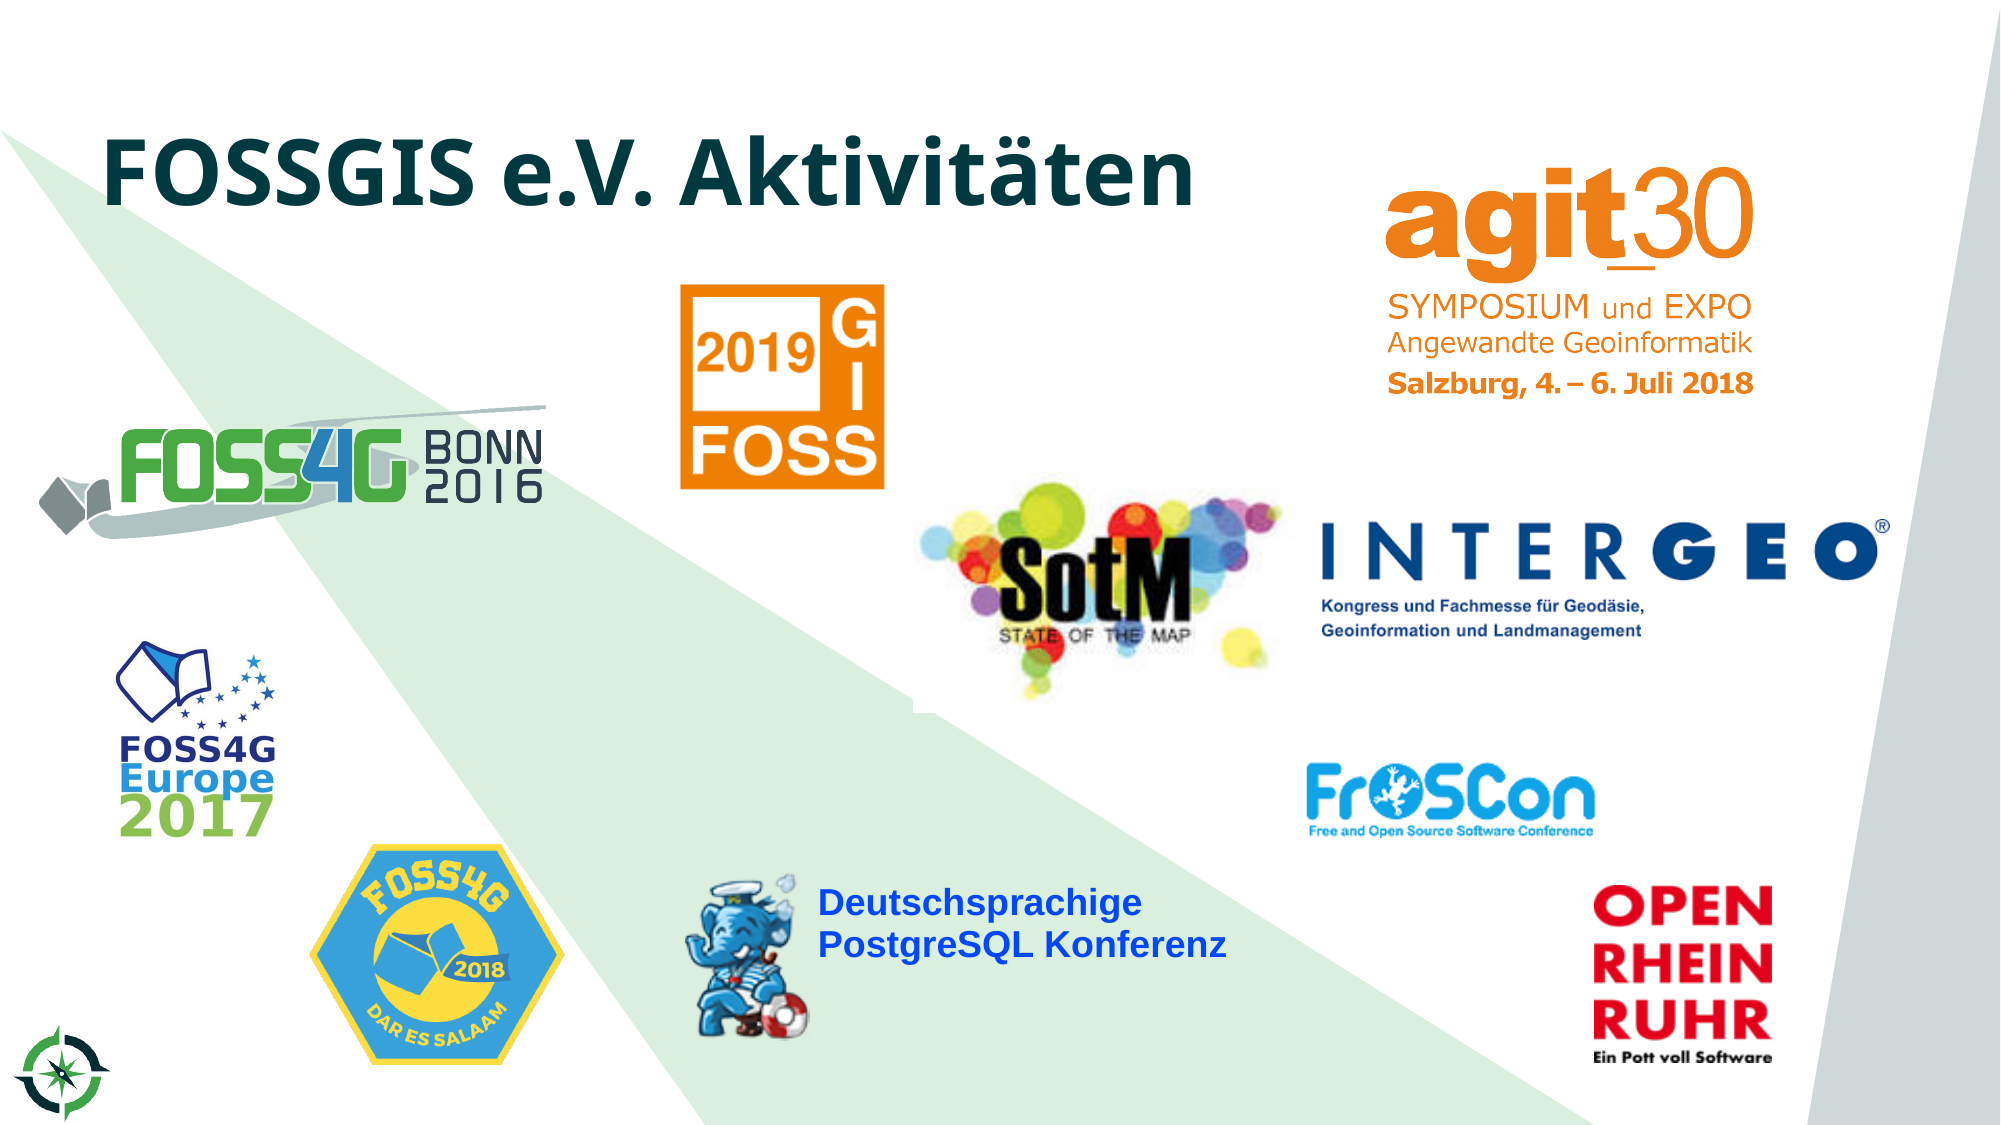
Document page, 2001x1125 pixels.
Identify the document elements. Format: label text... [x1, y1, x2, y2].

picture [12, 1024, 111, 1123]
text_box Deutschsprachige PostgreSQL Konferenz [803, 873, 1276, 1058]
picture [70, 614, 566, 1065]
picture [1381, 161, 1758, 402]
picture [1322, 519, 1890, 640]
picture [1594, 885, 1772, 1063]
picture [685, 873, 803, 1041]
picture [667, 271, 898, 503]
picture [1299, 756, 1601, 845]
picture [913, 472, 1300, 713]
title FOSSGIS e.V. Aktivitäten [99, 44, 1900, 233]
picture [35, 390, 546, 544]
